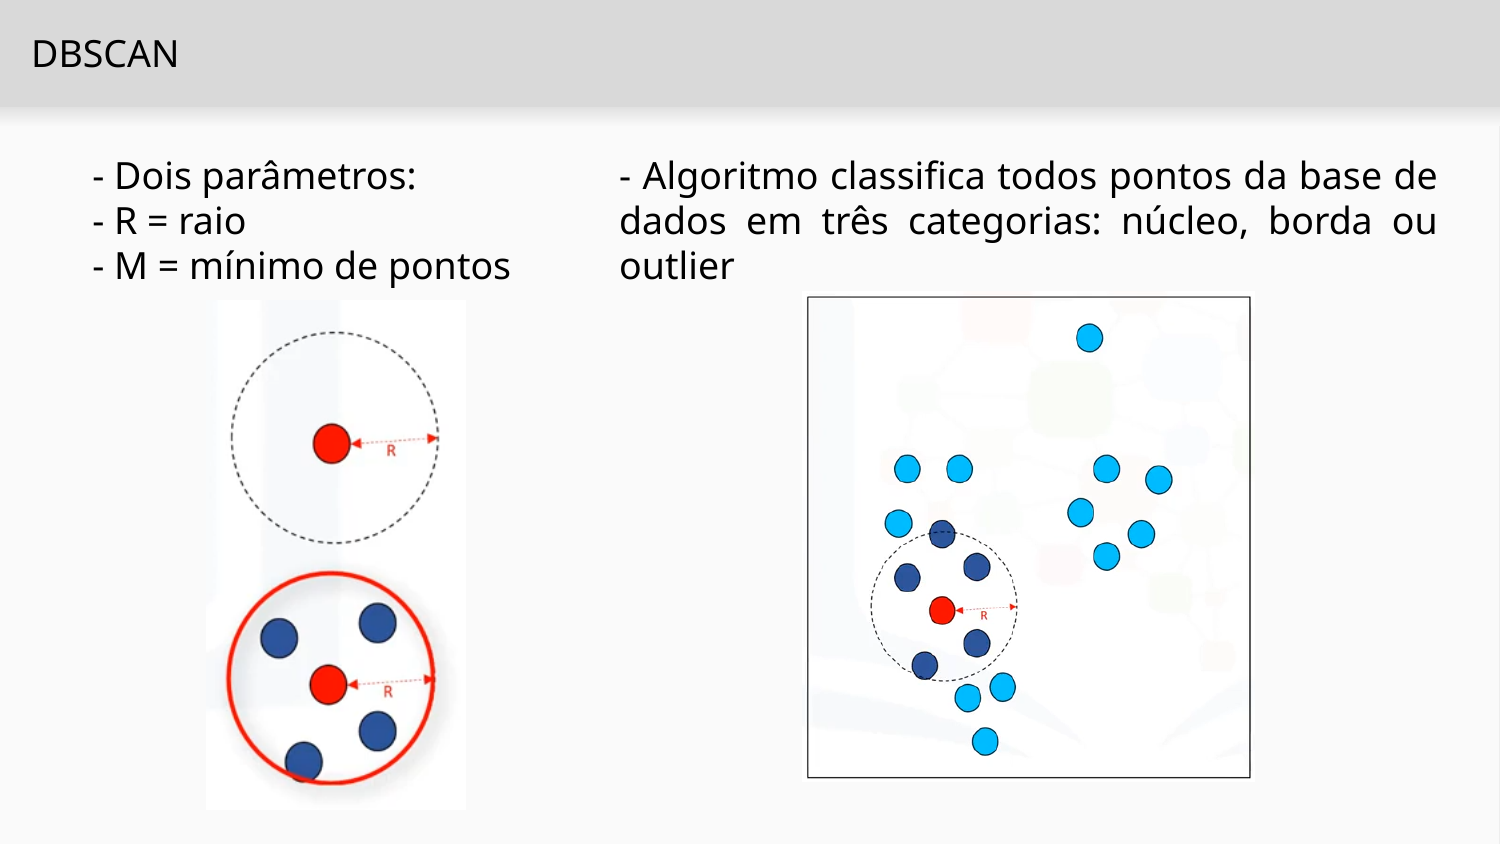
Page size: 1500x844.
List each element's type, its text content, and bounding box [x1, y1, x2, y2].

list - Algoritmo classifica todos pontos da base de dados em três categorias: núcleo, borda ou outlier [604, 137, 1454, 810]
list - Dois parâmetros: - R = raio - M = mínimo de pontos [77, 137, 544, 810]
picture [802, 291, 1255, 782]
picture [206, 300, 466, 810]
title DBSCAN [16, 2, 1464, 102]
